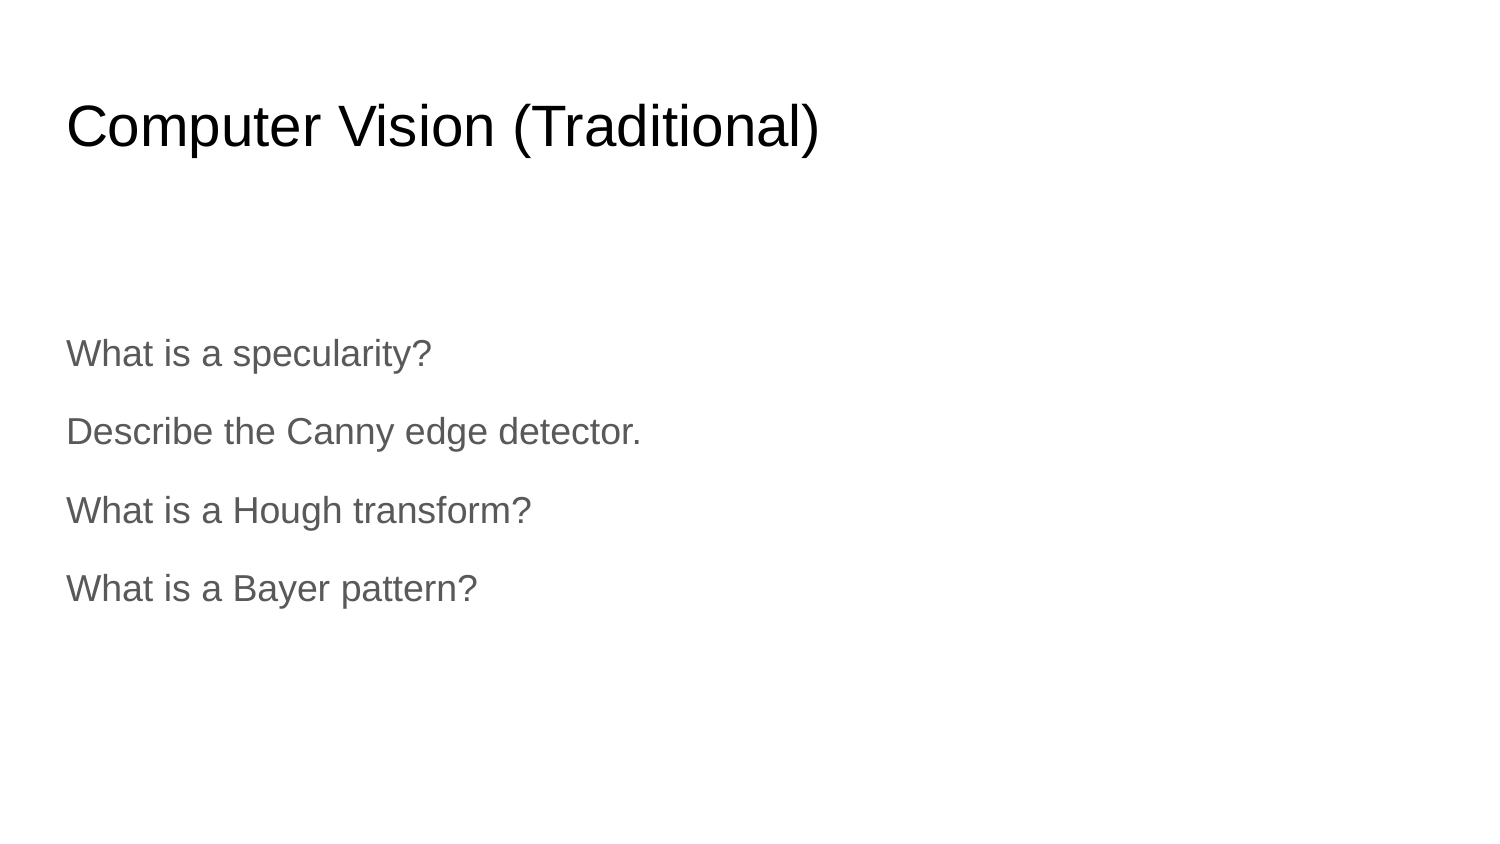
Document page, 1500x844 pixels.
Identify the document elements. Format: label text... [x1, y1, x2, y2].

title Computer Vision (Traditional) [51, 72, 1449, 167]
list What is a specularity? Describe the Canny edge detector. What is a Hough transform? What is a Bayer pattern? [51, 189, 1449, 750]
